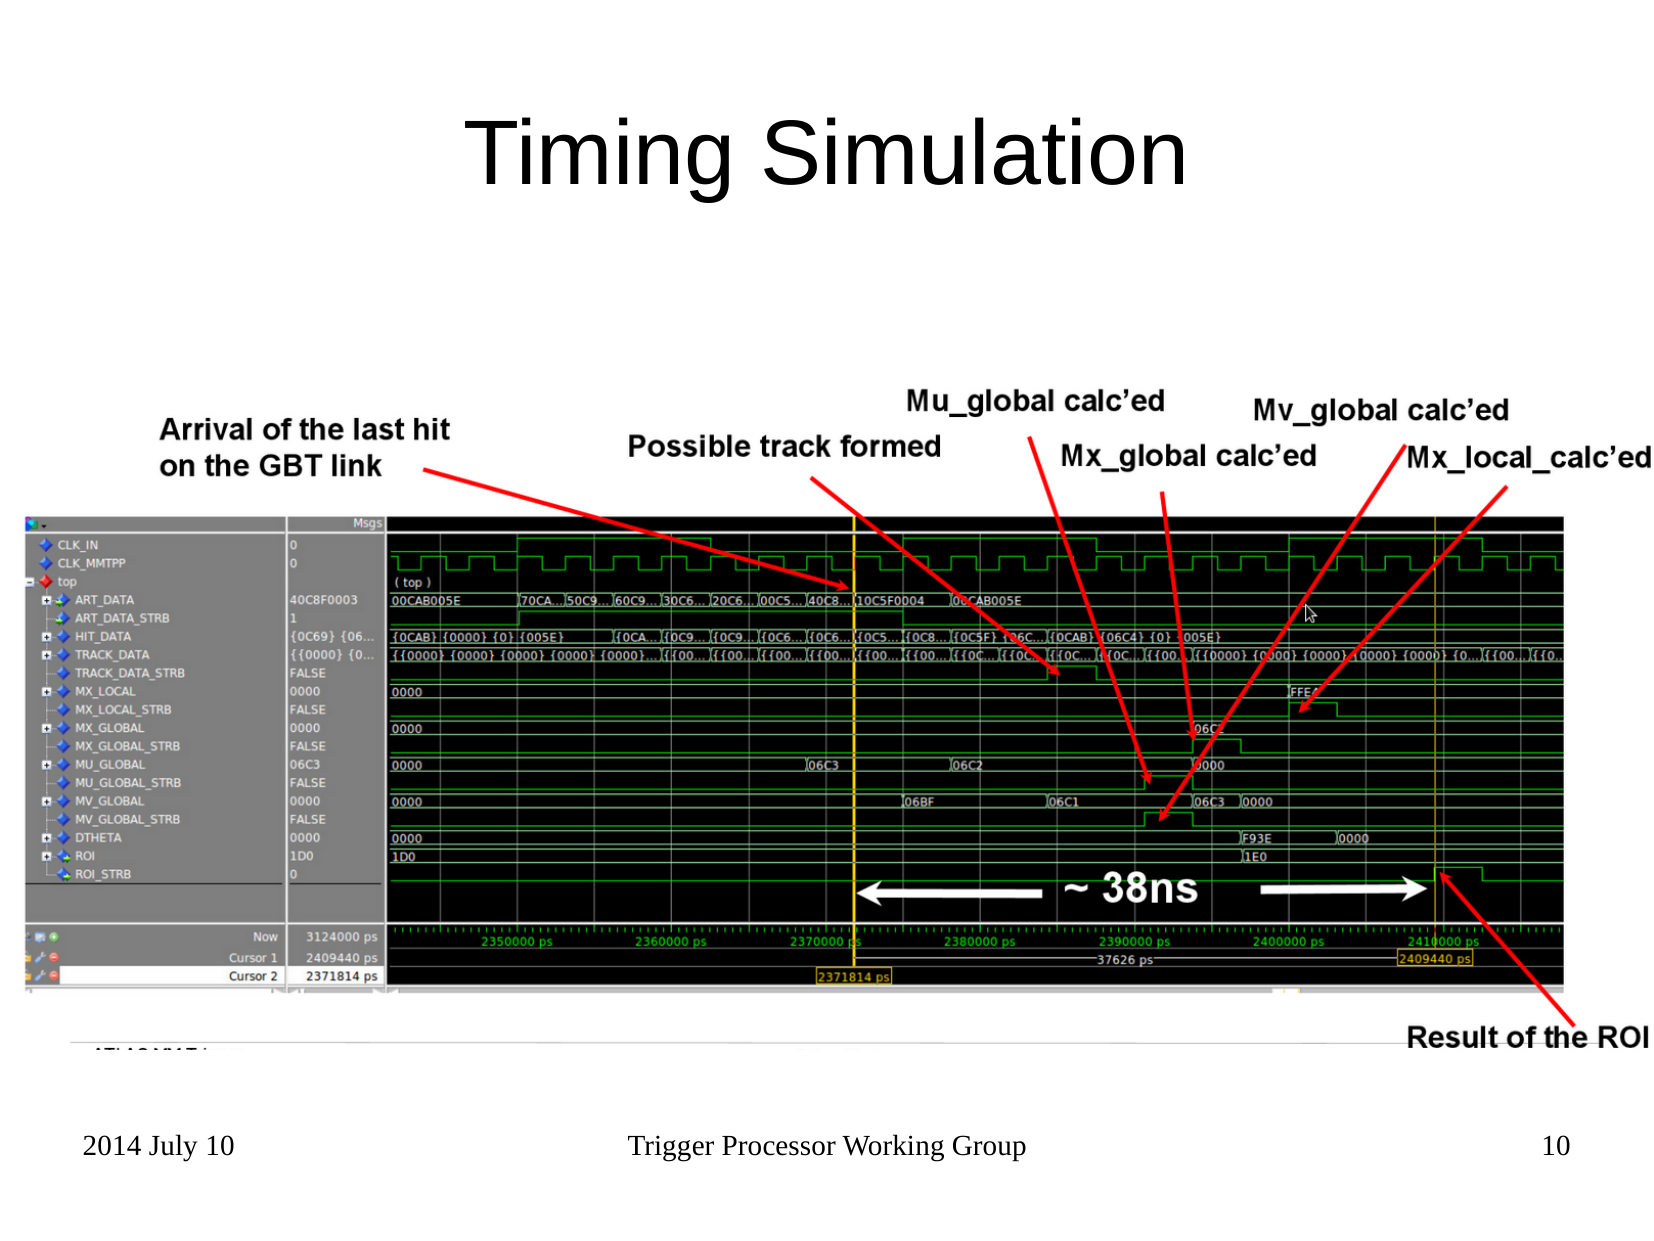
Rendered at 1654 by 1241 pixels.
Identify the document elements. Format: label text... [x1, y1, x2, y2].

title Timing Simulation [82, 49, 1571, 257]
picture [0, 371, 1654, 1051]
